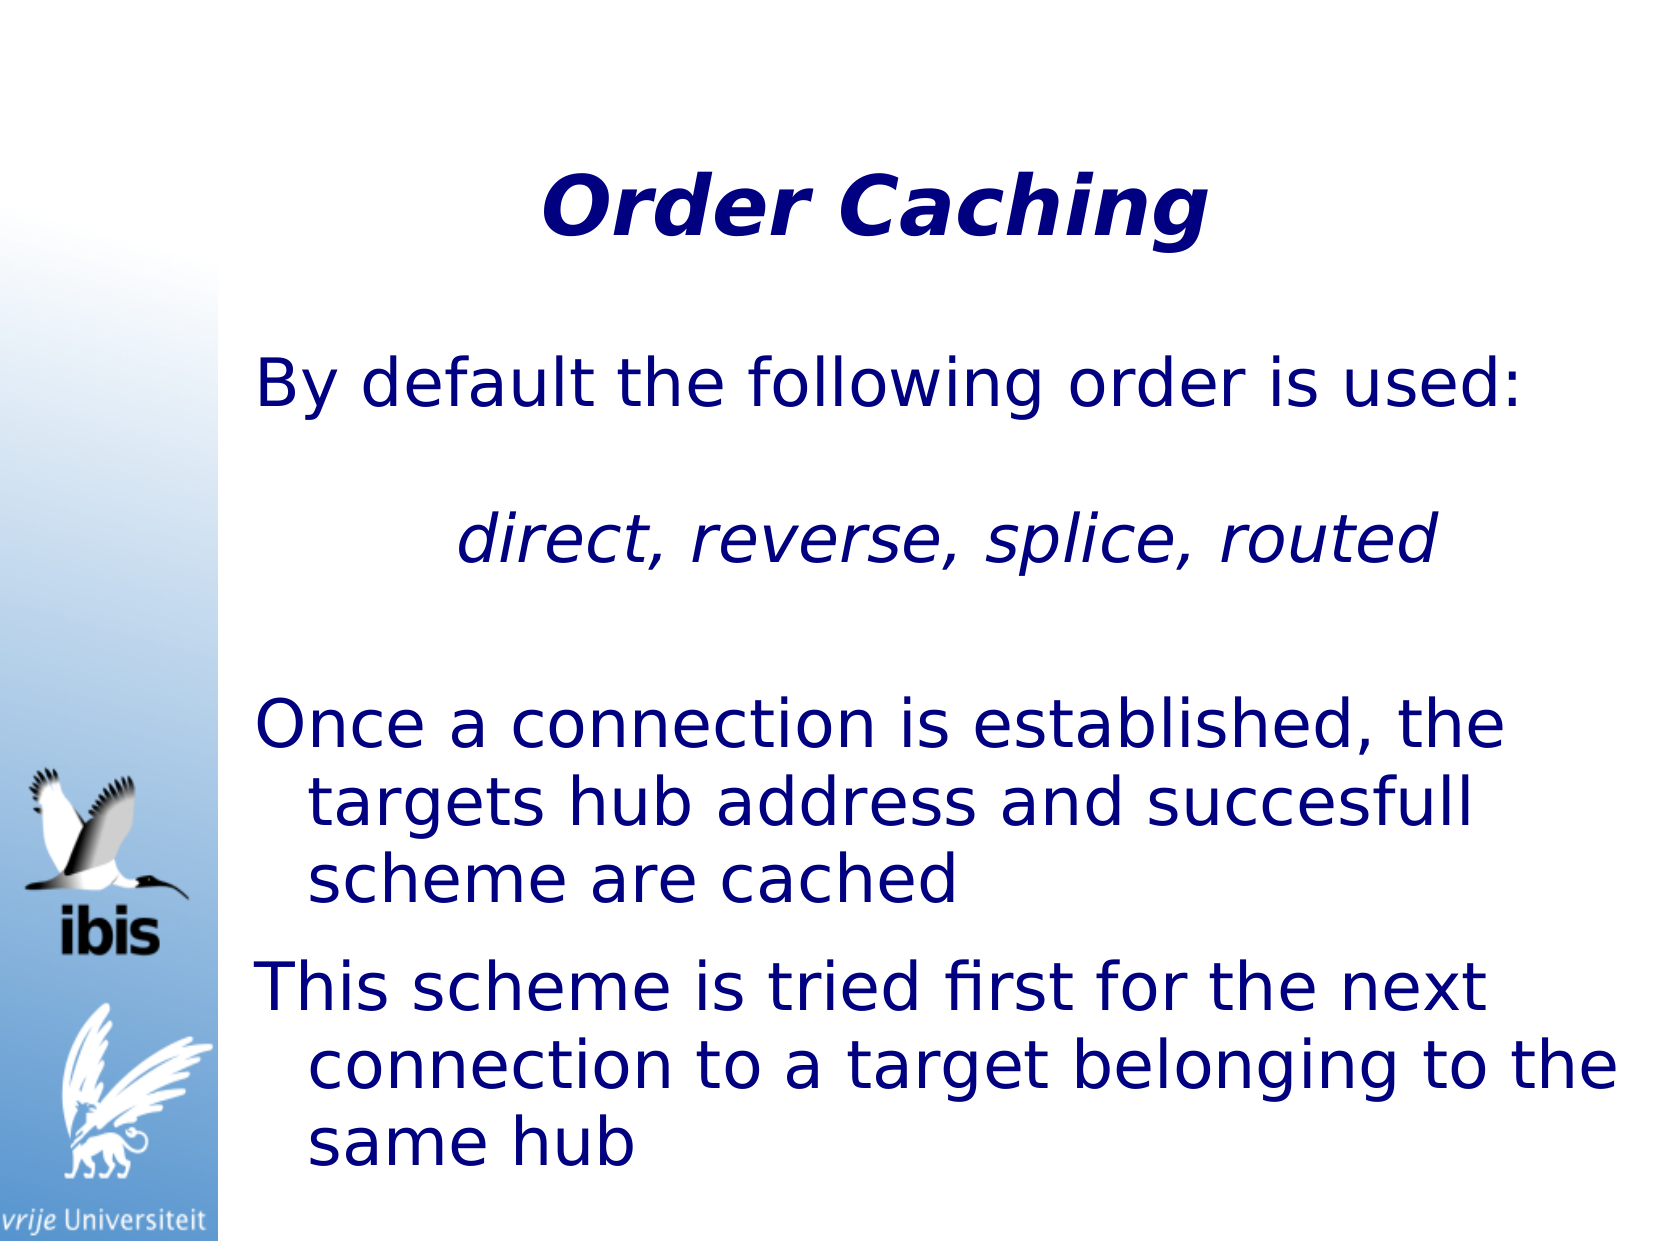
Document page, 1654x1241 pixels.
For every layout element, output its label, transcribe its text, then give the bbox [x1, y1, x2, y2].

picture [0, 0, 218, 1241]
list By default the following order is used: direct, reverse, splice, routed Once a connection is established, the targets hub address and succesfull scheme are cached This scheme is tried first for the next connection to a target belonging to the same hub [236, 344, 1631, 1196]
title Order Caching [219, 102, 1534, 311]
